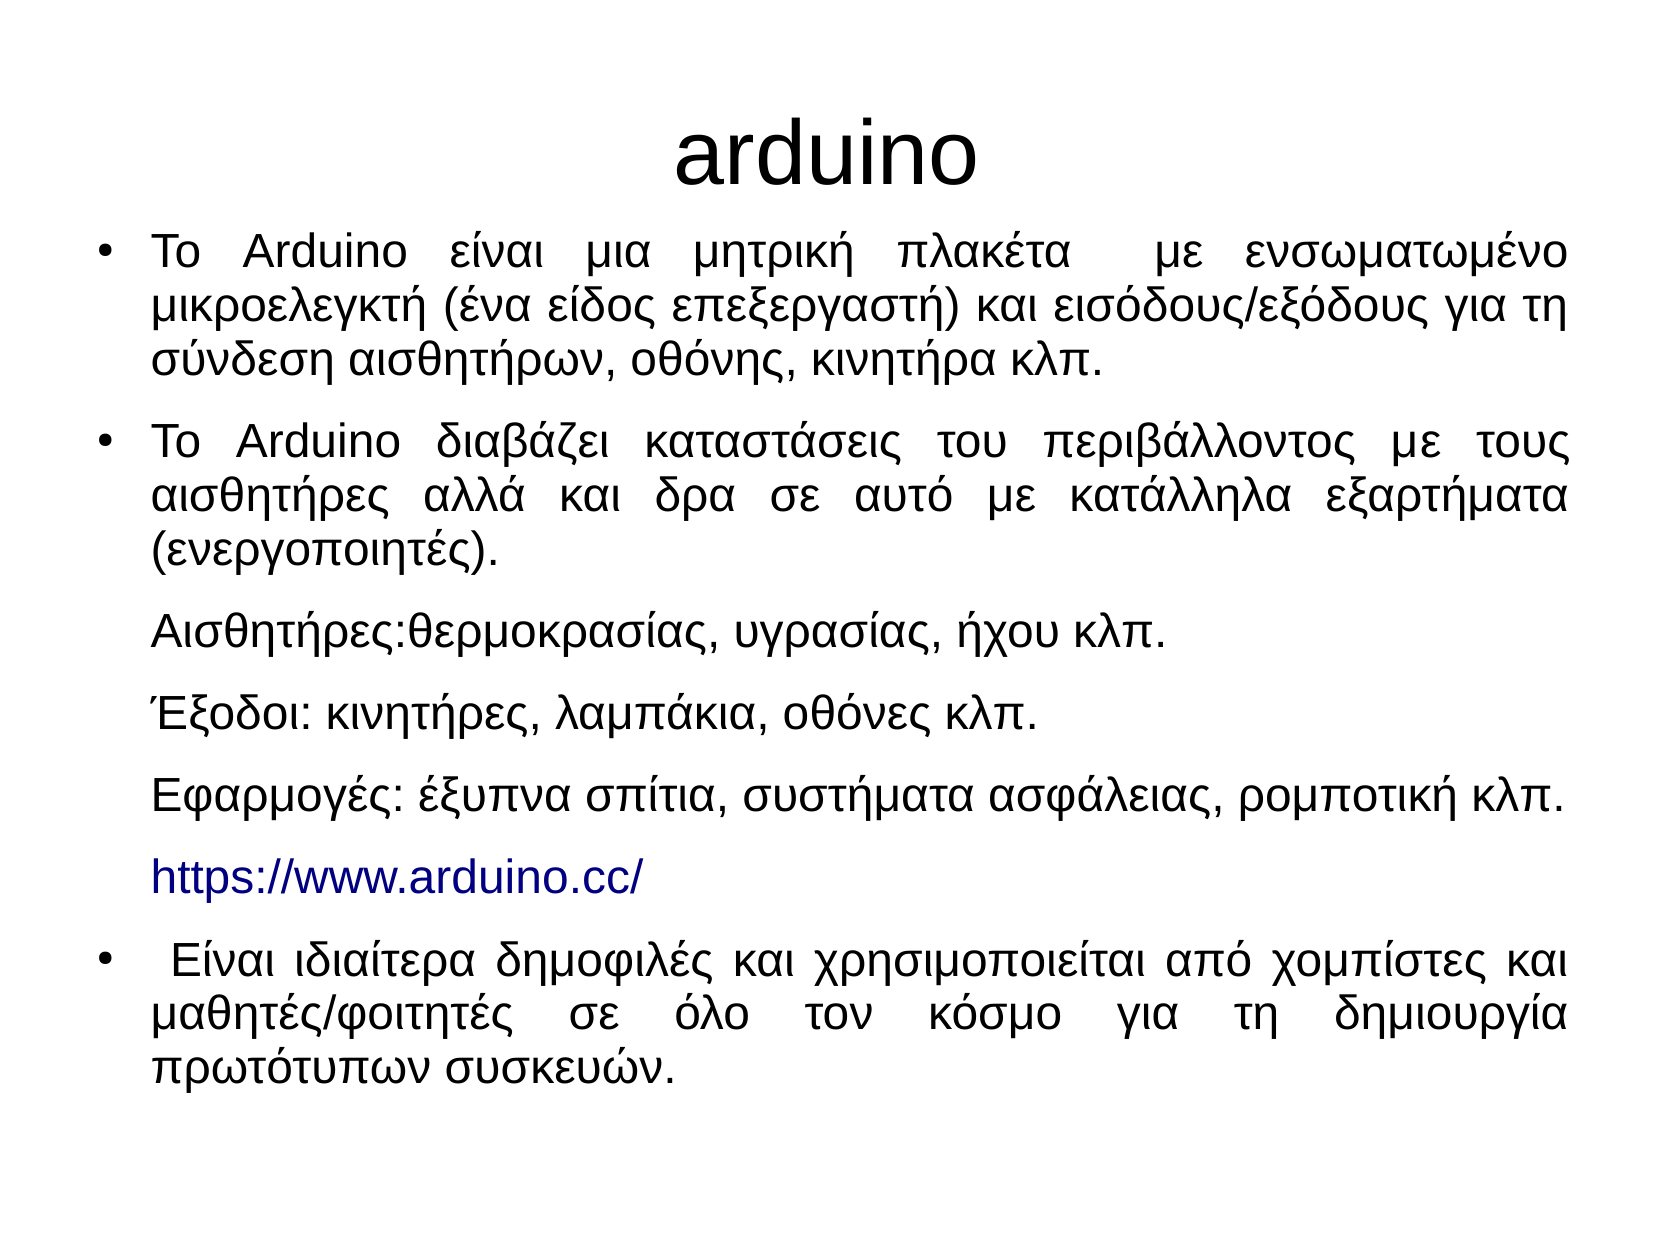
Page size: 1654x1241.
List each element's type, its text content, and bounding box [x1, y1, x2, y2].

list Το Arduino είναι μια μητρική πλακέτα με ενσωματωμένο μικροελεγκτή (ένα είδος επεξεργαστή) και εισόδους/εξόδους για τη σύνδεση αισθητήρων, οθόνης, κινητήρα κλπ. Το Arduino διαβάζει καταστάσεις του περιβάλλοντος με τους αισθητήρες αλλά και δρα σε αυτό με κατάλληλα εξαρτήματα (ενεργοποιητές). Αισθητήρες:θερμοκρασίας, υγρασίας, ήχου κλπ. Έξοδοι: κινητήρες, λαμπάκια, οθόνες κλπ. Εφαρμογές: έξυπνα σπίτια, συστήματα ασφάλειας, ρομποτική κλπ. https://www.arduino.cc/ Είναι ιδιαίτερα δημοφιλές και χρησιμοποιείται από χομπίστες και μαθητές/φοιτητές σε όλο τον κόσμο για τη δημιουργία πρωτότυπων συσκευών. [82, 224, 1571, 1146]
title arduino [82, 49, 1571, 224]
